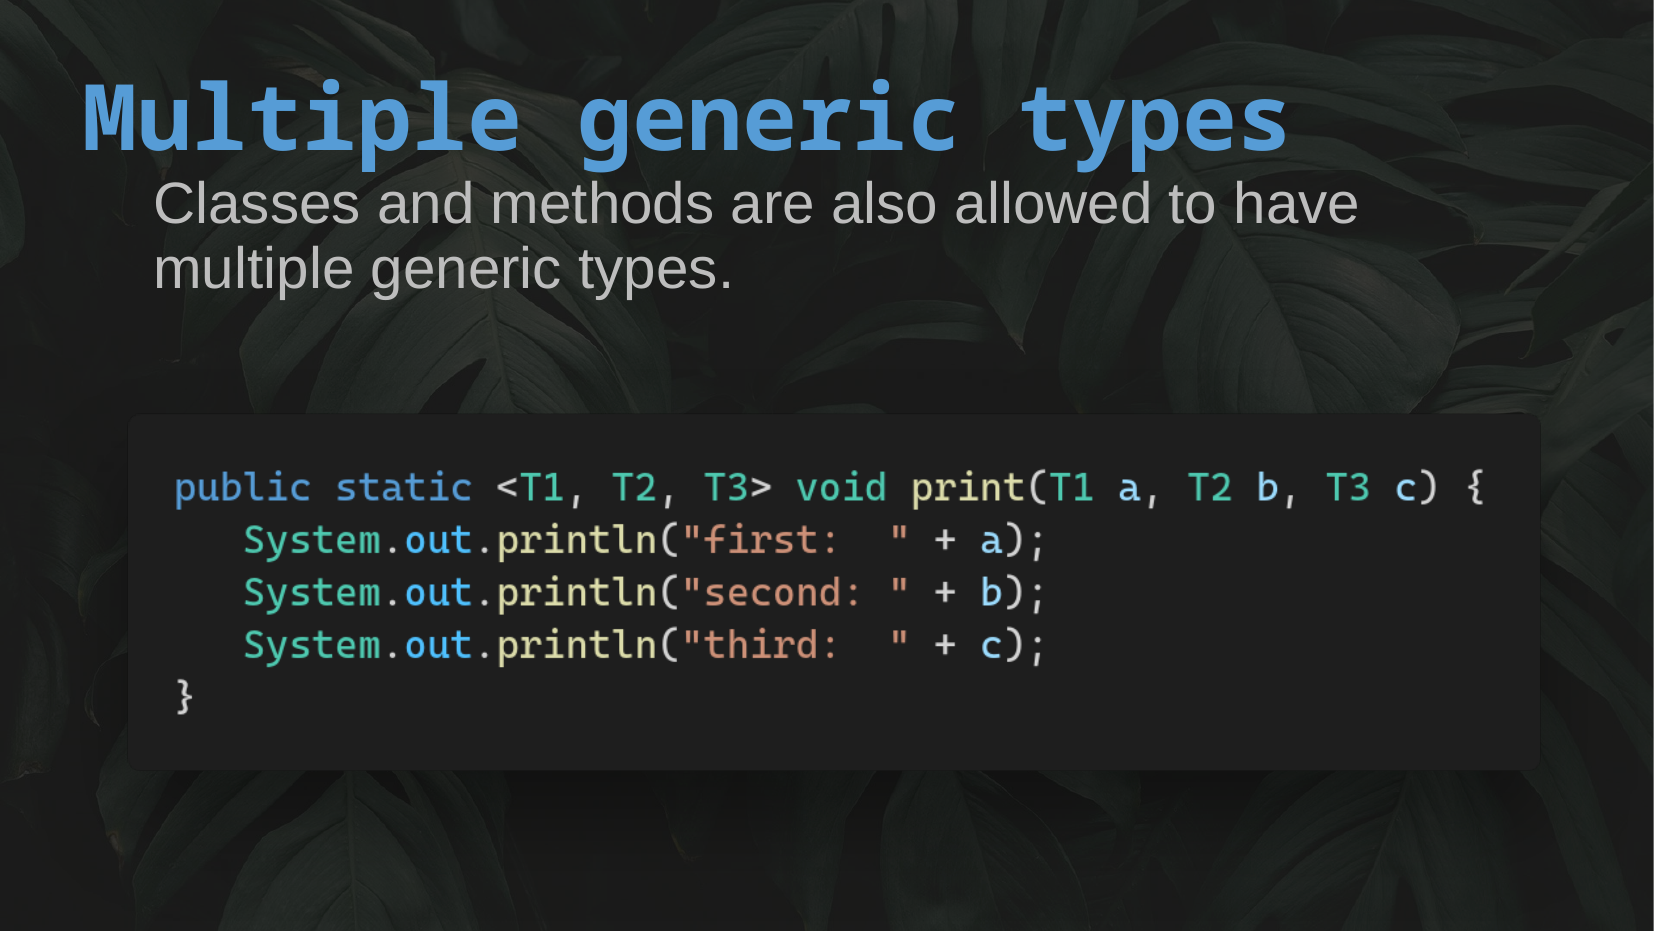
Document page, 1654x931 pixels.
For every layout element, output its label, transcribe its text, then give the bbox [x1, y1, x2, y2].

picture [0, 0, 1654, 931]
title Multiple generic types [82, 37, 1571, 170]
list Classes and methods are also allowed to have multiple generic types. [82, 170, 1571, 246]
